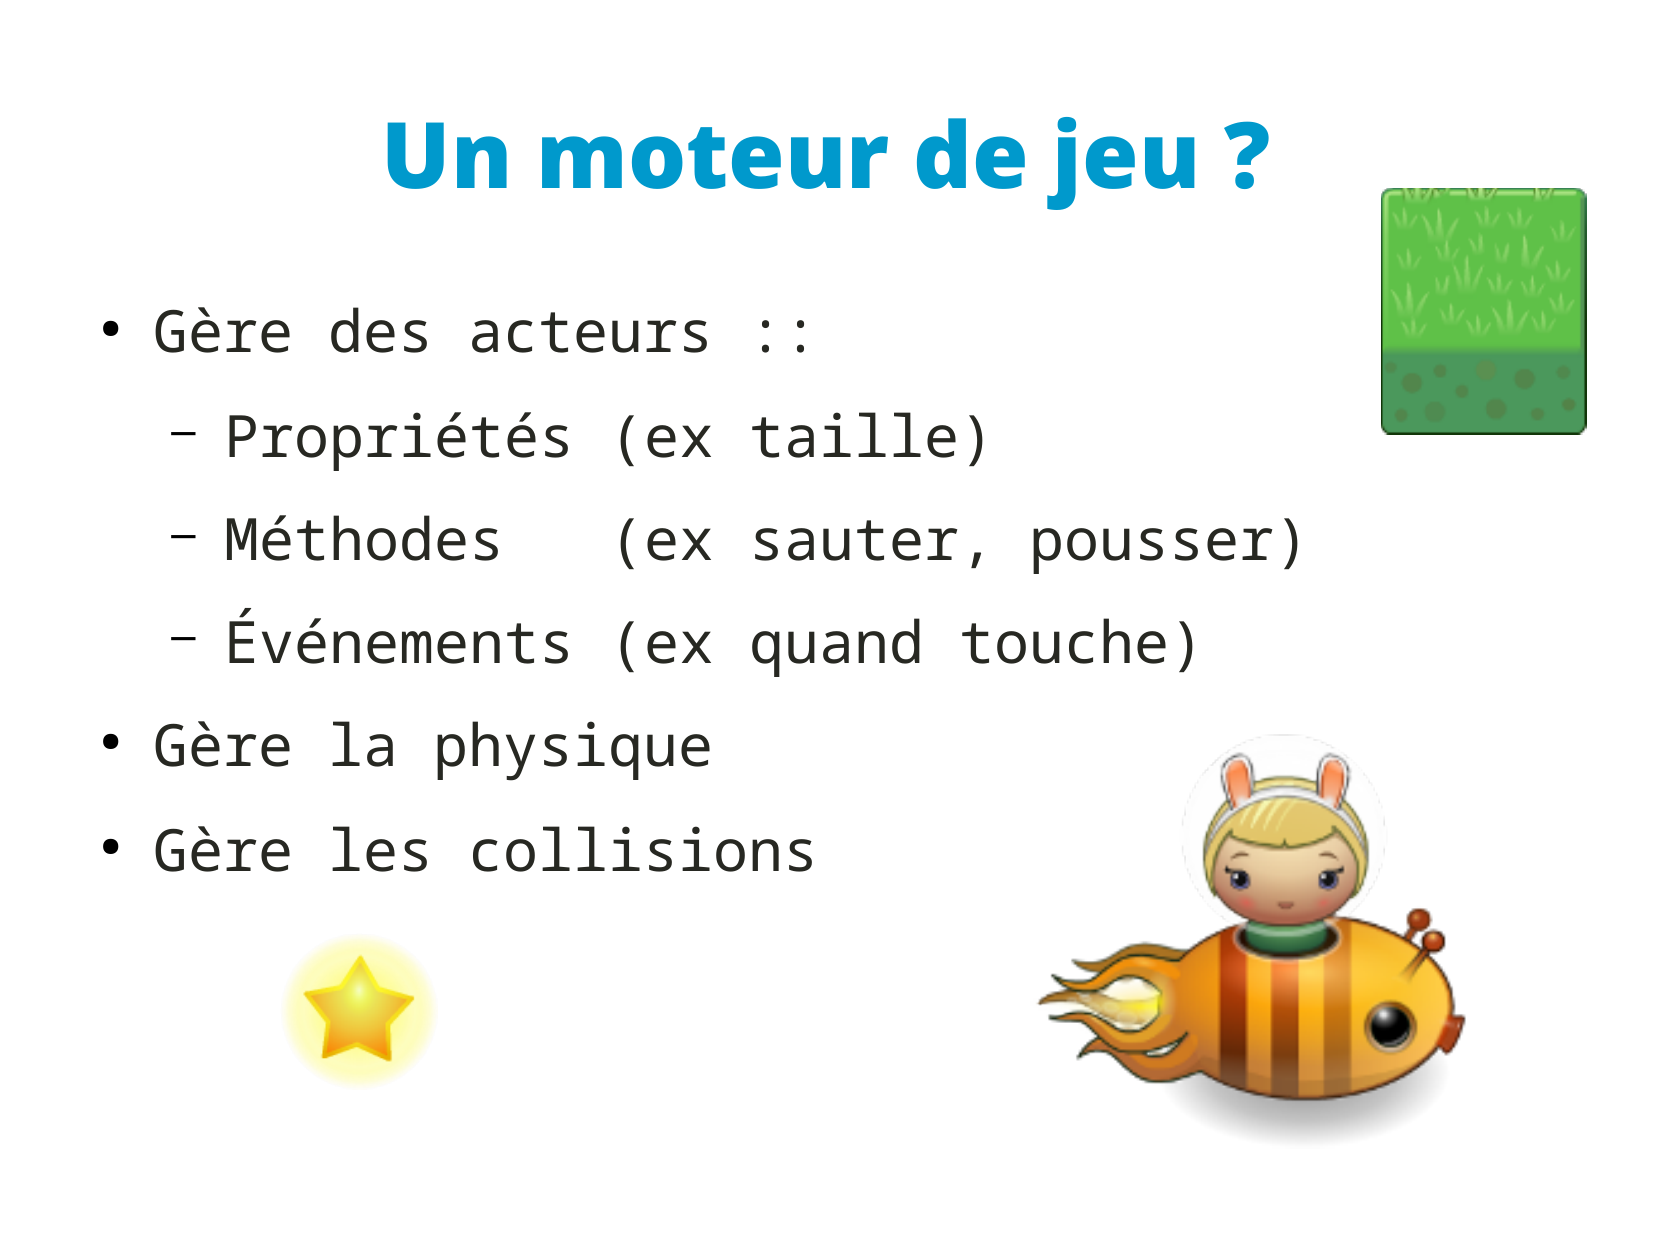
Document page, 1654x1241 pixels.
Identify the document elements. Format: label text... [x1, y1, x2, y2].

title Un moteur de jeu ? [82, 49, 1571, 257]
picture [1027, 708, 1496, 1149]
list Gère des acteurs :: Propriétés (ex taille) Méthodes (ex sauter, pousser) Événements (ex quand touche) Gère la physique Gère les collisions [82, 290, 1571, 1010]
picture [280, 933, 438, 1090]
picture [1381, 188, 1587, 435]
